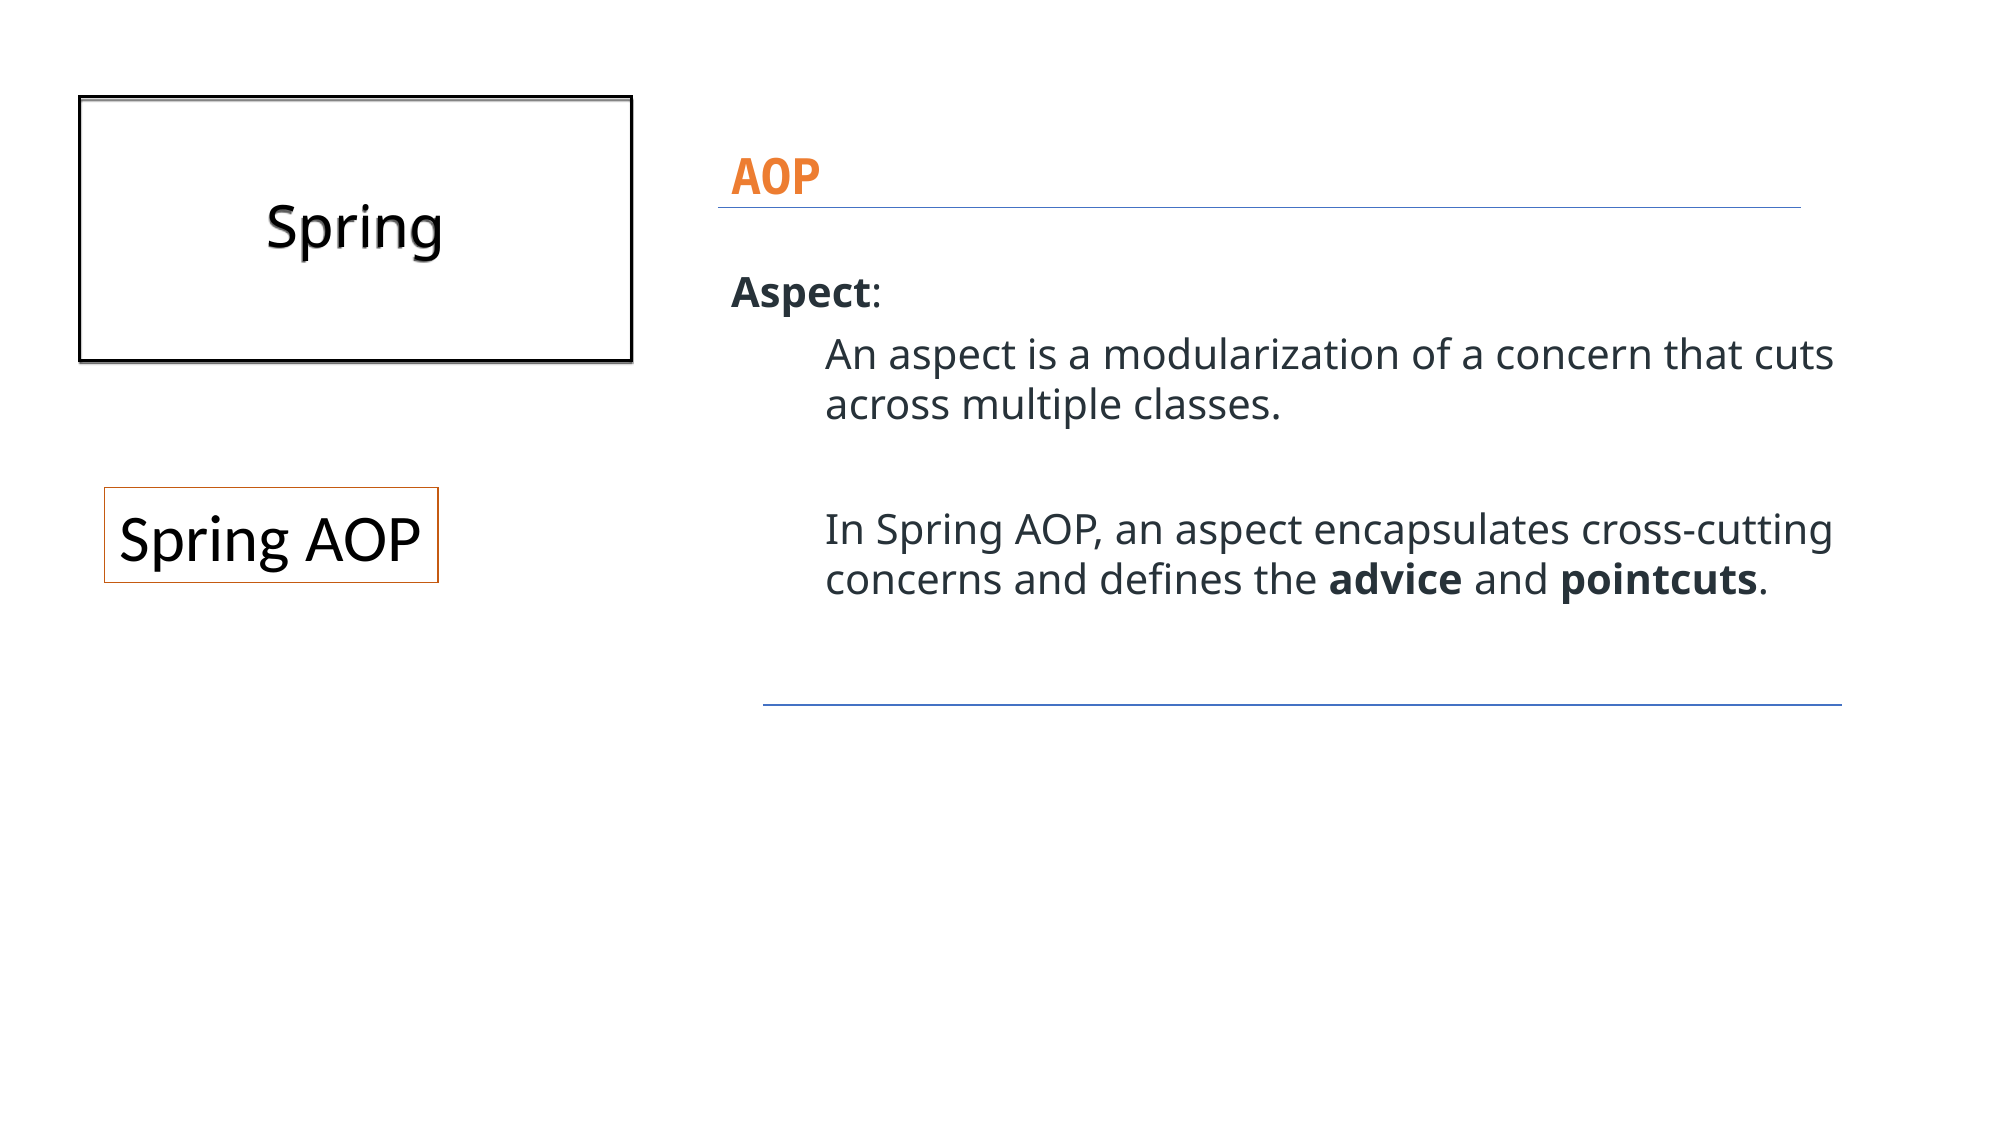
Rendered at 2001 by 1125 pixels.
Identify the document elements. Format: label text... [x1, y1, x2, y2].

title Spring [79, 96, 632, 361]
text_box AOP [715, 136, 1716, 213]
text_box Spring AOP [105, 488, 438, 583]
text_box Aspect: An aspect is a modularization of a concern that cuts across multiple classes. In Spring AOP, an aspect encapsulates cross-cutting concerns and defines the advice and pointcuts. [715, 257, 1894, 614]
